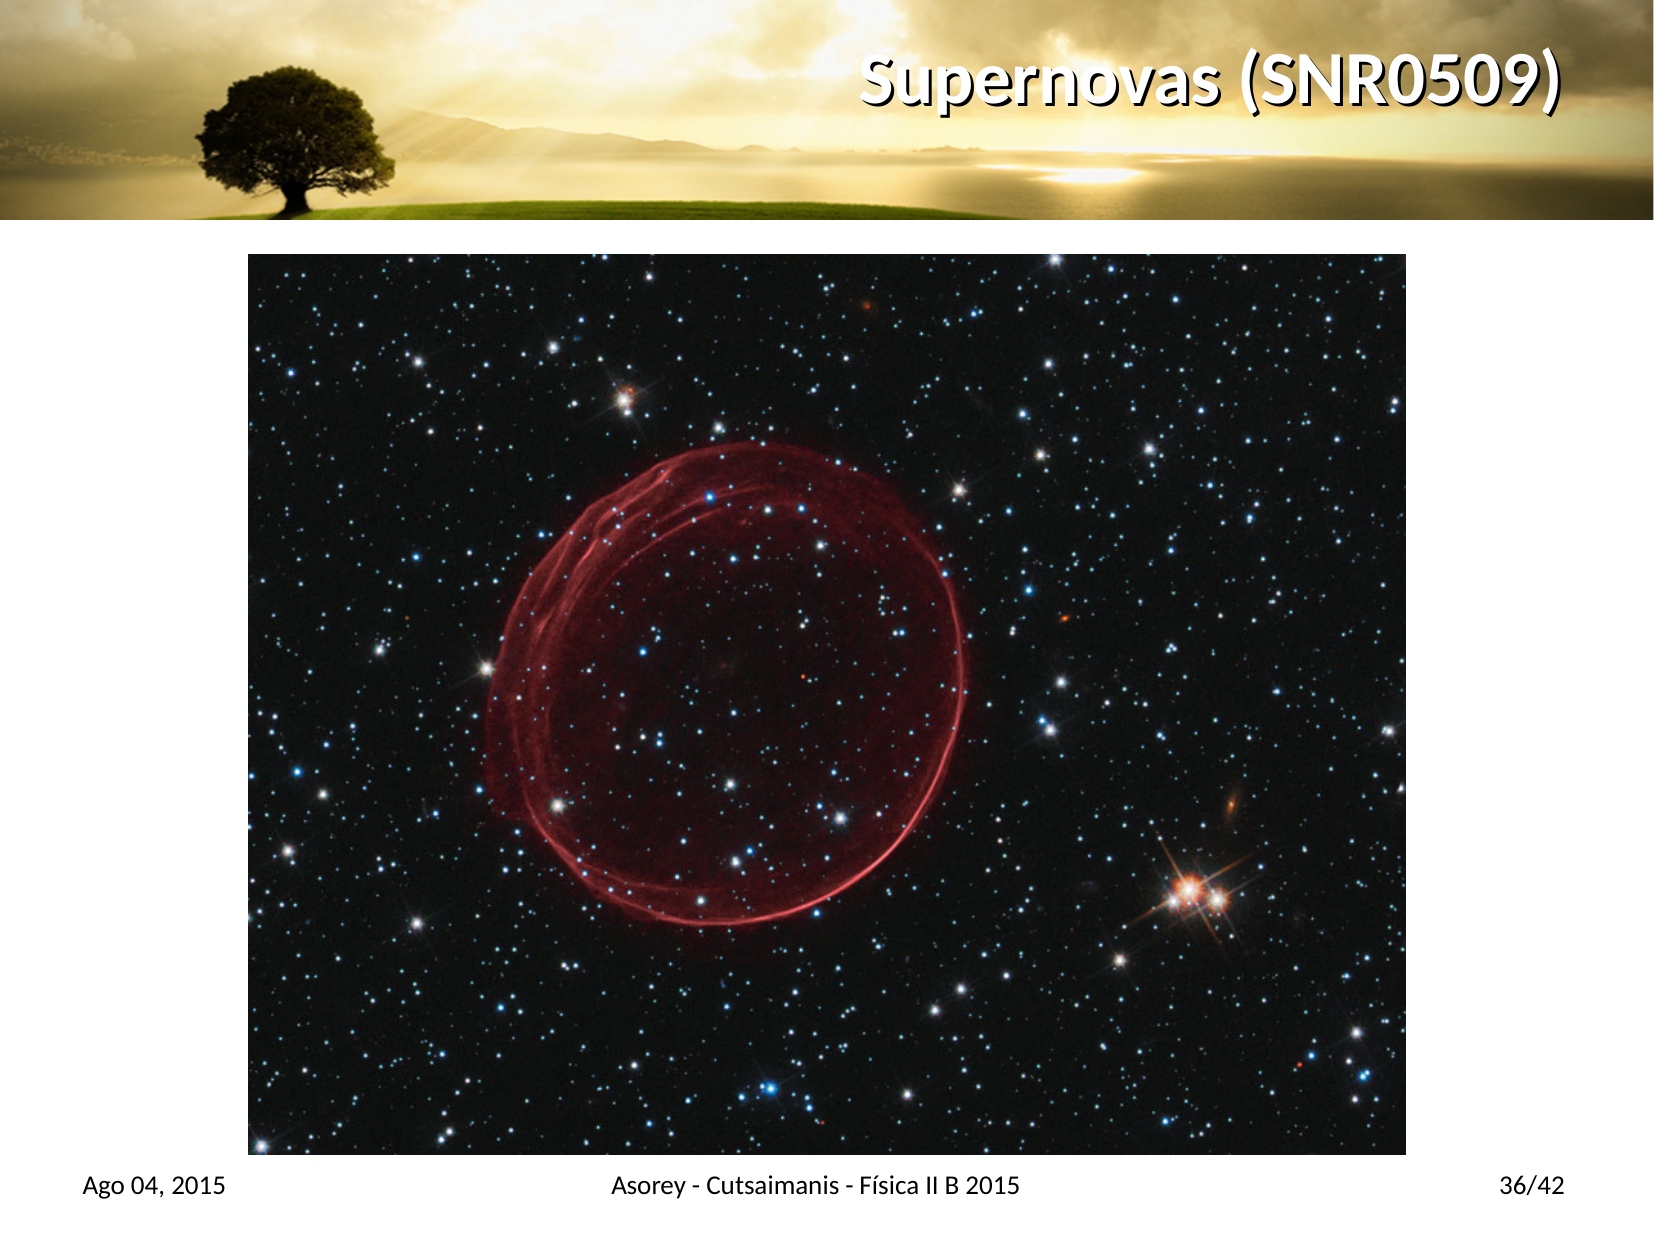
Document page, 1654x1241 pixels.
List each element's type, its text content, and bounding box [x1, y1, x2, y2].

title Supernovas (SNR0509) [75, 19, 1564, 151]
picture [0, 0, 1654, 220]
picture [248, 254, 1406, 1156]
